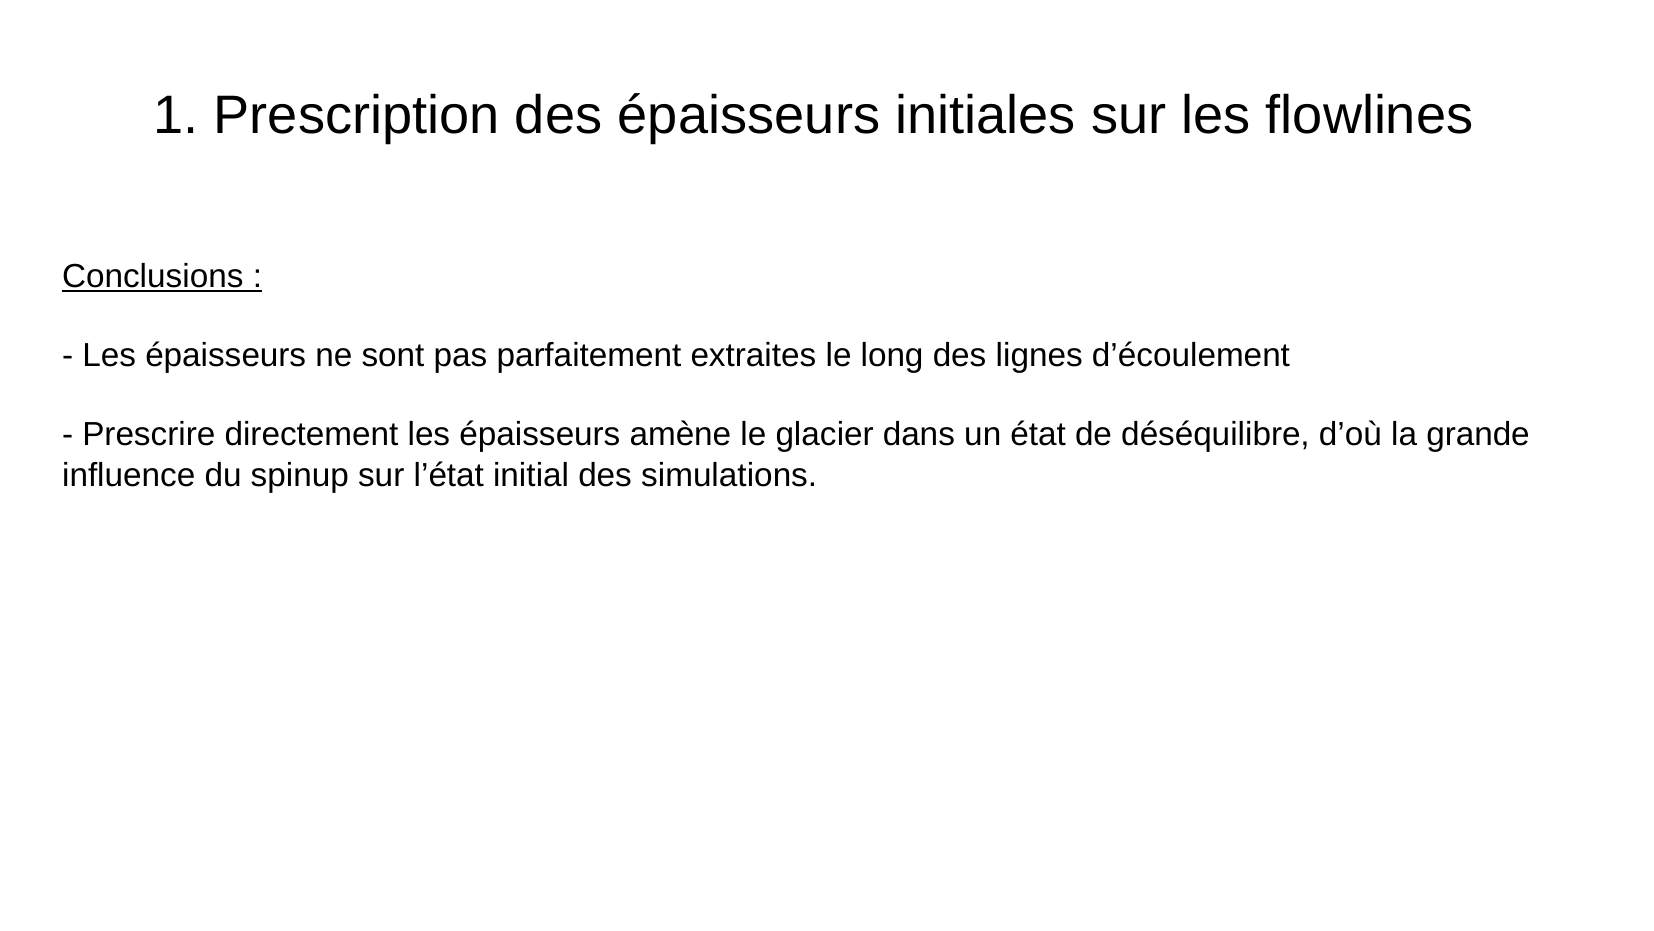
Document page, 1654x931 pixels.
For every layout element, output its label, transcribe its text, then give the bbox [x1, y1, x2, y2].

title 1. Prescription des épaisseurs initiales sur les flowlines [82, 37, 1571, 193]
text_box Conclusions : - Les épaisseurs ne sont pas parfaitement extraites le long des lignes d’écoulement - Prescrire directement les épaisseurs amène le glacier dans un état de déséquilibre, d’où la grande influence du spinup sur l’état initial des simulations. [47, 250, 1654, 697]
